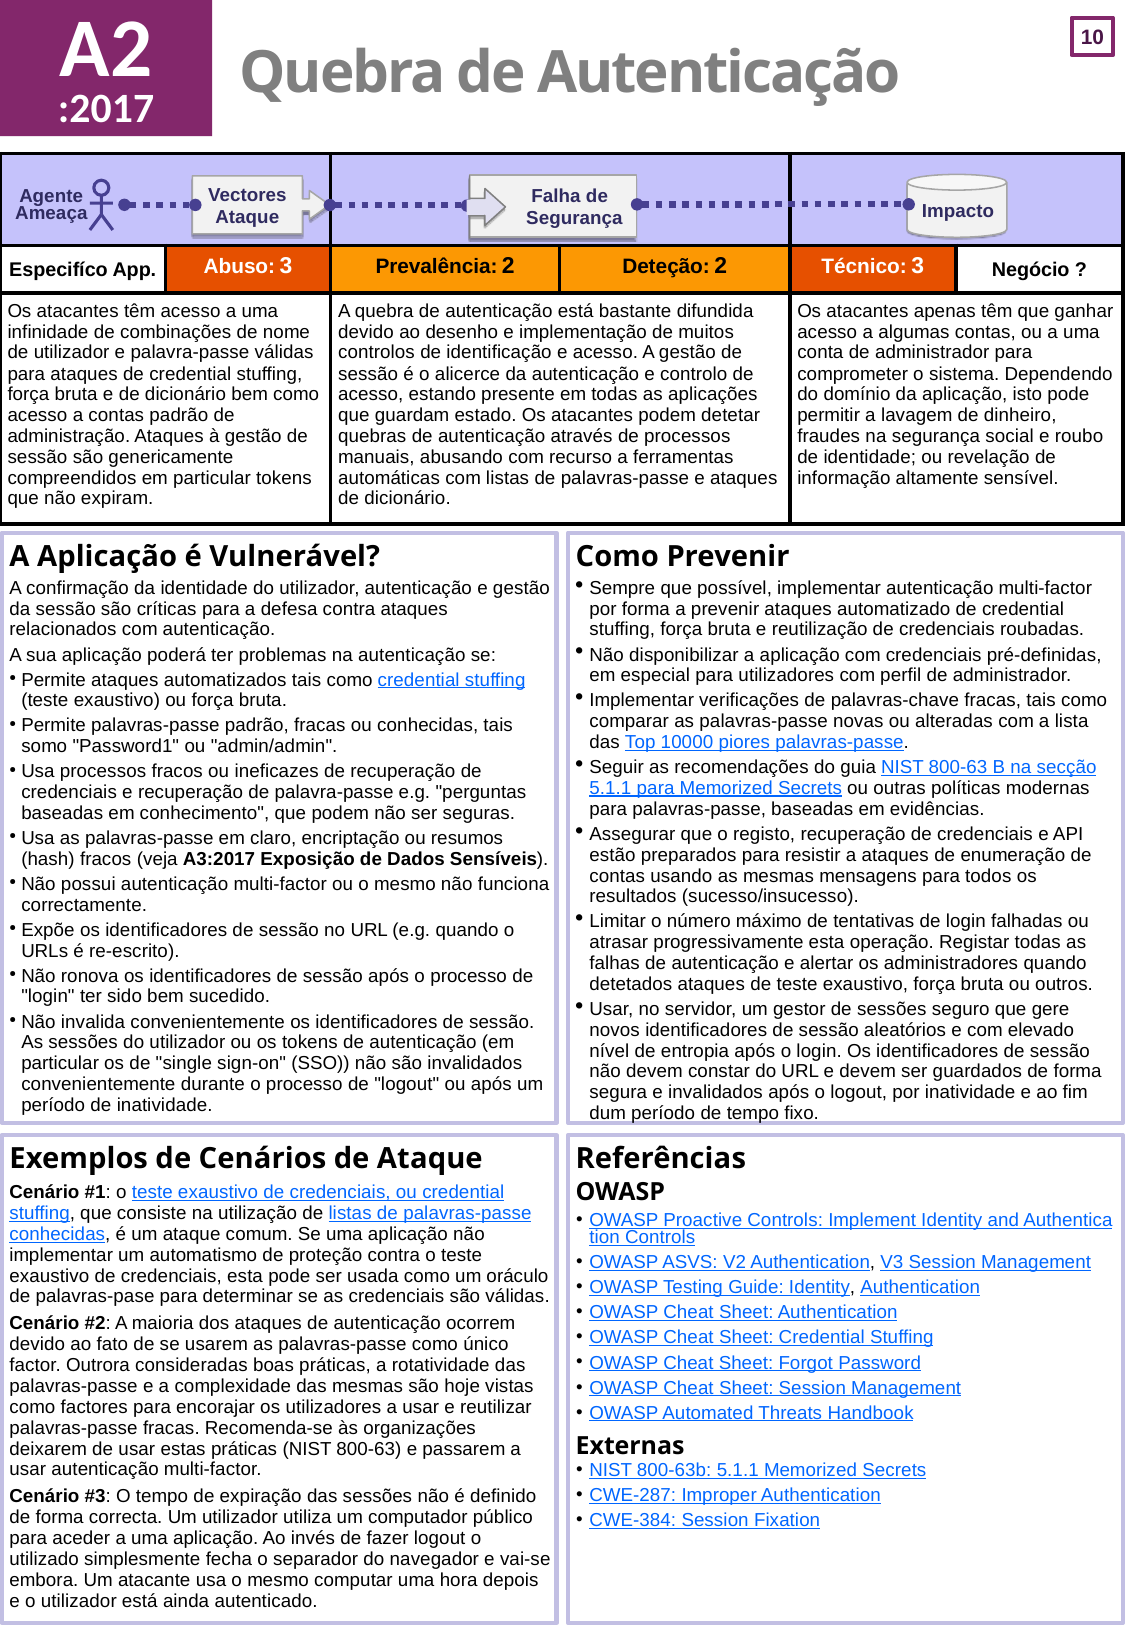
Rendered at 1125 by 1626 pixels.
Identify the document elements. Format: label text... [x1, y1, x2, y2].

text_box Exemplos de Cenários de Ataque Cenário #1: o teste exaustivo de credenciais, ou credential stuffing, que consiste na utilização de listas de palavras-passe conhecidas, é um ataque comum. Se uma aplicação não implementar um automatismo de proteção contra o teste exaustivo de credenciais, esta pode ser usada como um oráculo de palavras-pase para determinar se as credenciais são válidas. Cenário #2: A maioria dos ataques de autenticação ocorrem devido ao fato de se usarem as palavras-passe como único factor. Outrora consideradas boas práticas, a rotatividade das palavras-passe e a complexidade das mesmas são hoje vistas como factores para encorajar os utilizadores a usar e reutilizar palavras-passe fracas. Recomenda-se às organizações deixarem de usar estas práticas (NIST 800-63) e passarem a usar autenticação multi-factor. Cenário #3: O tempo de expiração das sessões não é definido de forma correcta. Um utilizador utiliza um computador público para aceder a uma aplicação. Ao invés de fazer logout o utilizado simplesmente fecha o separador do navegador e vai-se embora. Um atacante usa o mesmo computar uma hora depois e o utilizador está ainda autenticado. [1, 1134, 557, 1624]
table_header [792, 155, 1121, 244]
text_box Como Prevenir Sempre que possível, implementar autenticação multi-factor por forma a prevenir ataques automatizado de credential stuffing, força bruta e reutilização de credenciais roubadas. Não disponibilizar a aplicação com credenciais pré-definidas, em especial para utilizadores com perfil de administrador. Implementar verificações de palavras-chave fracas, tais como comparar as palavras-passe novas ou alteradas com a lista das Top 10000 piores palavras-passe. Seguir as recomendações do guia NIST 800-63 B na secção 5.1.1 para Memorized Secrets ou outras políticas modernas para palavras-passe, baseadas em evidências. Assegurar que o registo, recuperação de credenciais e API estão preparados para resistir a ataques de enumeração de contas usando as mesmas mensagens para todos os resultados (sucesso/insucesso). Limitar o número máximo de tentativas de login falhadas ou atrasar progressivamente esta operação. Registar todas as falhas de autenticação e alertar os administradores quando detetados ataques de teste exaustivo, força bruta ou outros. Usar, no servidor, um gestor de sessões seguro que gere novos identificadores de sessão aleatórios e com elevado nível de entropia após o login. Os identificadores de sessão não devem constar do URL e devem ser guardados de forma segura e invalidados após o logout, por inatividade e ao fim dum período de tempo fixo. [568, 532, 1123, 1123]
table_header [332, 155, 788, 244]
table_cell Negócio ? [958, 247, 1121, 291]
table_cell Deteção: 2 [561, 247, 788, 291]
text_box A Aplicação é Vulnerável? A confirmação da identidade do utilizador, autenticação e gestão da sessão são críticas para a defesa contra ataques relacionados com autenticação. A sua aplicação poderá ter problemas na autenticação se: Permite ataques automatizados tais como credential stuffing (teste exaustivo) ou força bruta. Permite palavras-passe padrão, fracas ou conhecidas, tais somo "Password1" ou "admin/admin". Usa processos fracos ou ineficazes de recuperação de credenciais e recuperação de palavra-passe e.g. "perguntas baseadas em conhecimento", que podem não ser seguras. Usa as palavras-passe em claro, encriptação ou resumos (hash) fracos (veja A3:2017 Exposição de Dados Sensíveis). Não possui autenticação multi-factor ou o mesmo não funciona correctamente. Expõe os identificadores de sessão no URL (e.g. quando o URLs é re-escrito). Não ronova os identificadores de sessão após o processo de "login" ter sido bem sucedido. Não invalida convenientemente os identificadores de sessão. As sessões do utilizador ou os tokens de autenticação (em particular os de "single sign-on" (SSO)) não são invalidados convenientemente durante o processo de "logout" ou após um período de inatividade. [1, 532, 557, 1123]
table_cell Os atacantes apenas têm que ganhar acesso a algumas contas, ou a uma conta de administrador para comprometer o sistema. Dependendo do domínio da aplicação, isto pode permitir a lavagem de dinheiro, fraudes na segurança social e roubo de identidade; ou revelação de informação altamente sensível. [792, 295, 1121, 522]
text_box A2 :2017 [0, 0, 213, 137]
text_box Falha de Segurança [469, 174, 637, 237]
table_cell Abuso: 3 [167, 247, 329, 291]
table_cell A quebra de autenticação está bastante difundida devido ao desenho e implementação de muitos controlos de identificação e acesso. A gestão de sessão é o alicerce da autenticação e controlo de acesso, estando presente em todas as aplicações que guardam estado. Os atacantes podem detetar quebras de autenticação através de processos manuais, abusando com recurso a ferramentas automáticas com listas de palavras-passe e ataques de dicionário. [332, 295, 788, 522]
text_box [466, 175, 506, 238]
text_box Referências OWASP OWASP Proactive Controls: Implement Identity and Authentication Controls OWASP ASVS: V2 Authentication, V3 Session Management OWASP Testing Guide: Identity, Authentication OWASP Cheat Sheet: Authentication OWASP Cheat Sheet: Credential Stuffing OWASP Cheat Sheet: Forgot Password OWASP Cheat Sheet: Session Management OWASP Automated Threats Handbook Externas NIST 800-63b: 5.1.1 Memorized Secrets CWE-287: Improper Authentication CWE-384: Session Fixation [568, 1134, 1123, 1624]
table_cell Prevalência: 2 [332, 247, 558, 291]
text_box +A [907, 174, 1007, 191]
table_cell Os atacantes têm acesso a uma infinidade de combinações de nome de utilizador e palavra-passe válidas para ataques de credential stuffing, força bruta e de dicionário bem como acesso a contas padrão de administração. Ataques à gestão de sessão são genericamente compreendidos em particular tokens que não expiram. [2, 295, 329, 522]
table_cell Técnico: 3 [792, 247, 954, 291]
table_header [2, 155, 329, 244]
text_box Vectores Ataque [192, 175, 325, 234]
text_box Quebra de Autenticação [224, 12, 1125, 134]
text_box Impacto [907, 184, 1007, 238]
text_box Agente Ameaça [0, 182, 103, 231]
table_cell Especifíco App. [2, 247, 164, 291]
